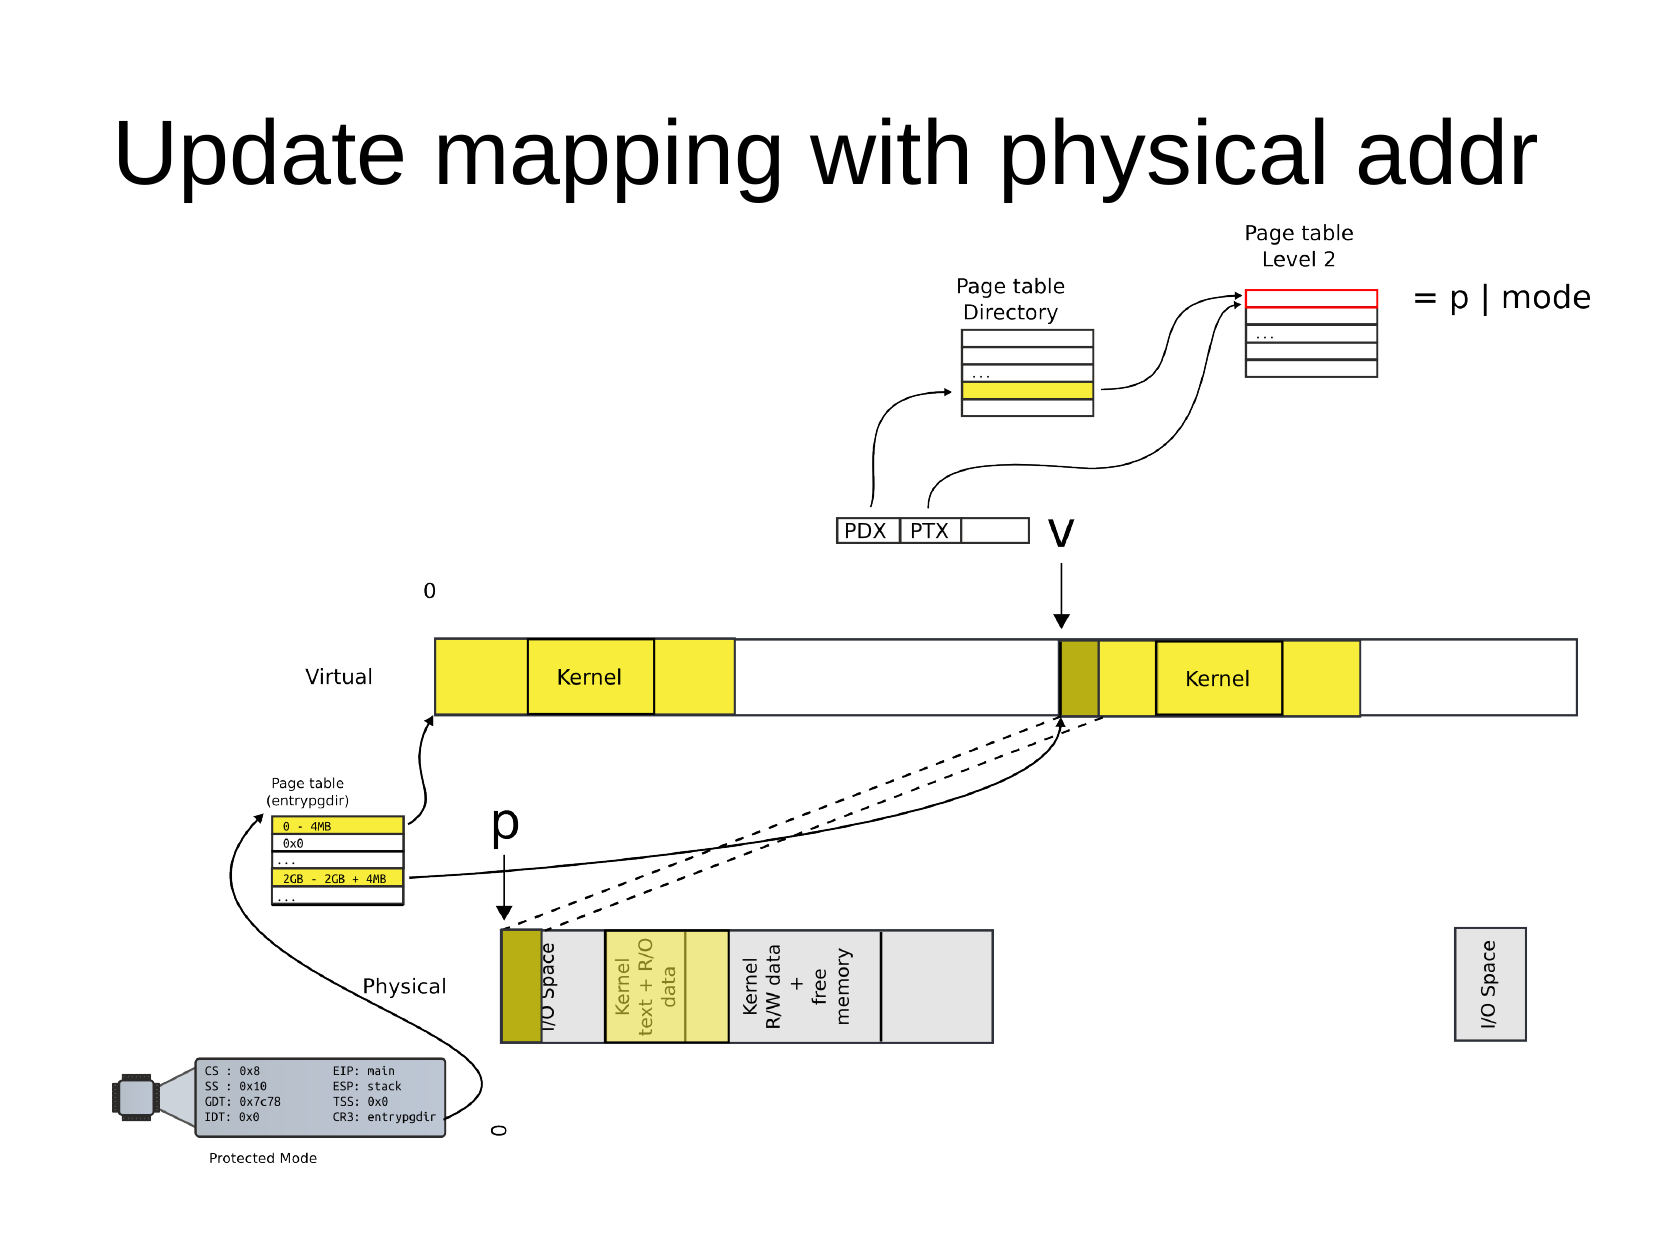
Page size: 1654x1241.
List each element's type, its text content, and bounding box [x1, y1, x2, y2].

picture [112, 224, 1590, 1163]
title Update mapping with physical addr [82, 49, 1571, 257]
